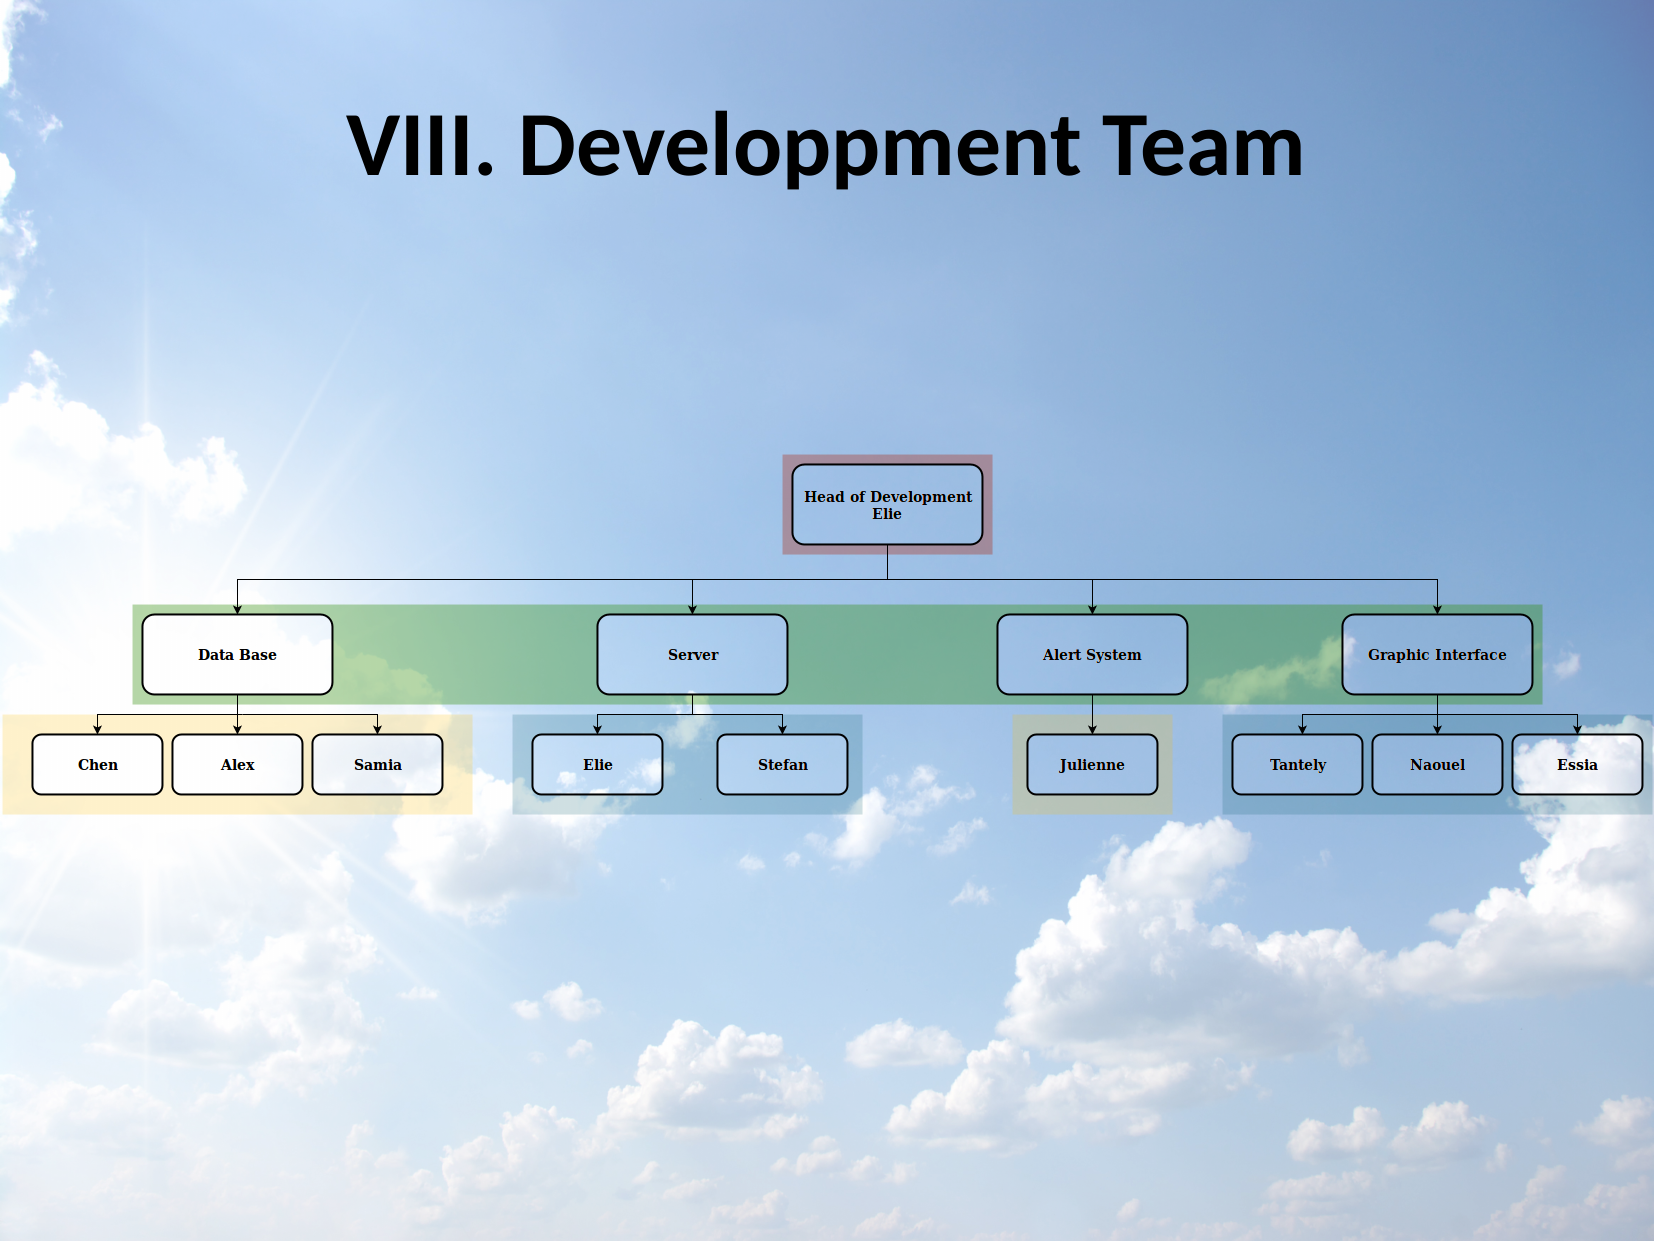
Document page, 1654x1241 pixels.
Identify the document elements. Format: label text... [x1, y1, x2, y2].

picture [0, 0, 1654, 1241]
title VIII. Developpment Team [82, 49, 1571, 257]
